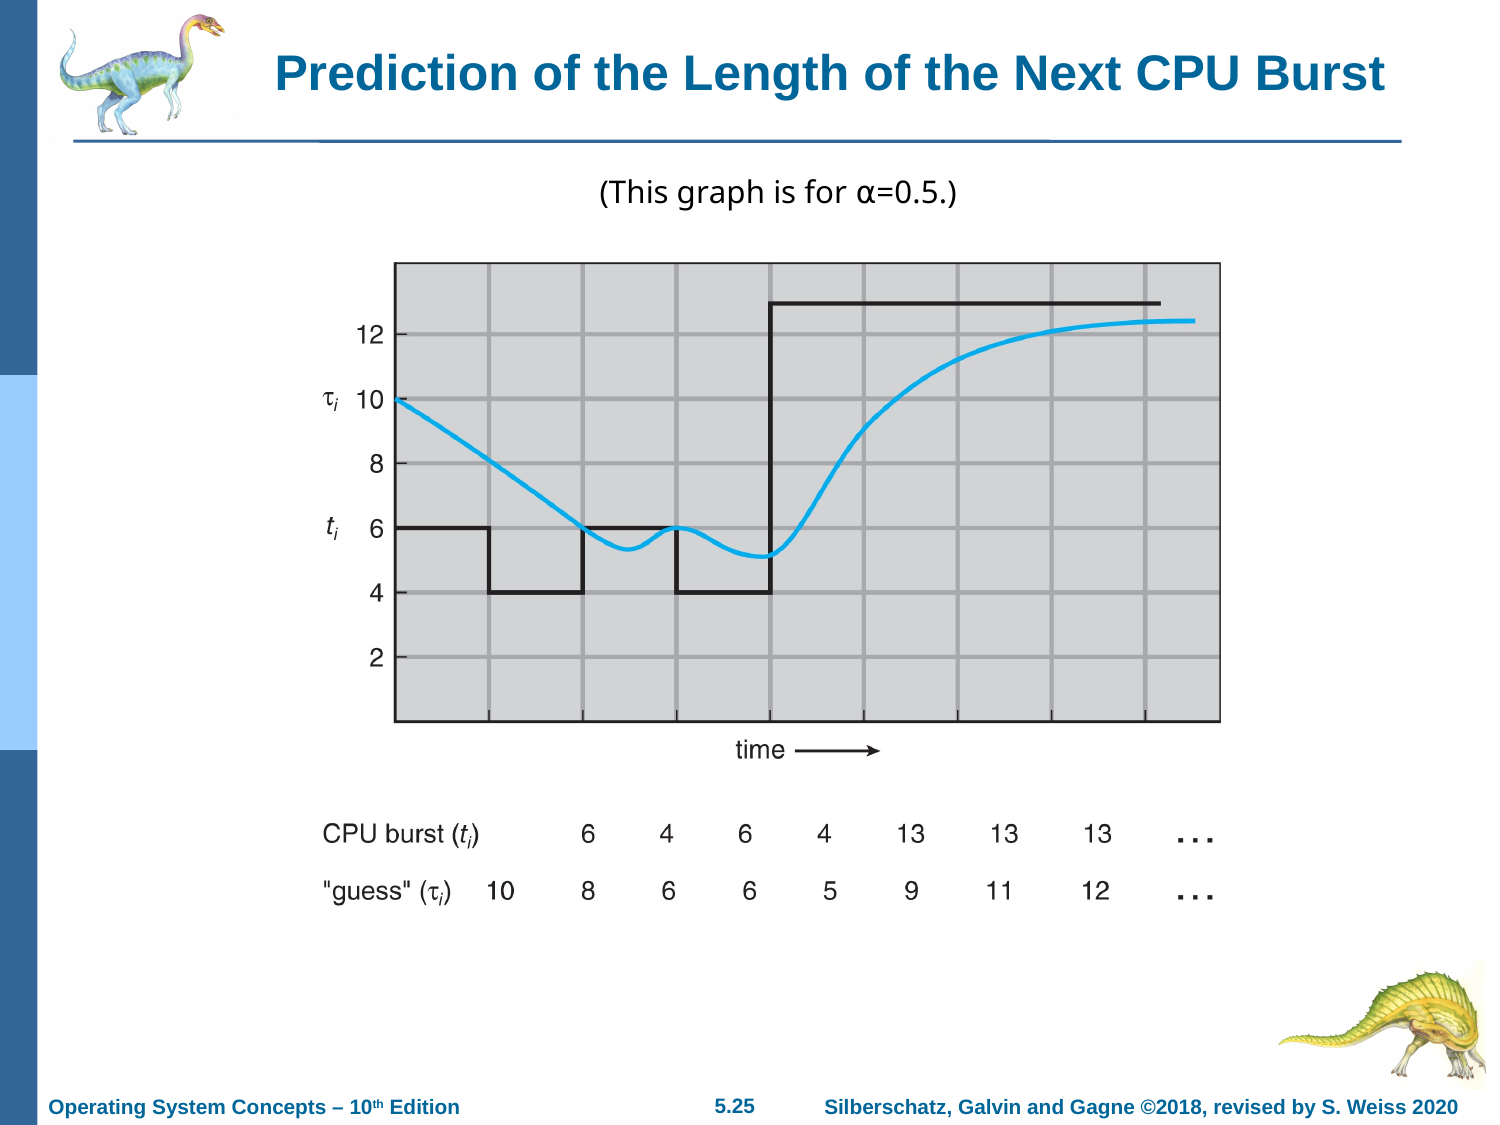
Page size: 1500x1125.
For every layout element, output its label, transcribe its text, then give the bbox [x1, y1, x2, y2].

text_box (This graph is for α=0.5.) [584, 165, 1020, 218]
picture [1275, 959, 1486, 1090]
picture [322, 262, 1221, 913]
text_box Prediction of the Length of the Next CPU Burst [155, 0, 1500, 109]
picture [46, 0, 243, 149]
picture [1141, 1099, 1149, 1104]
